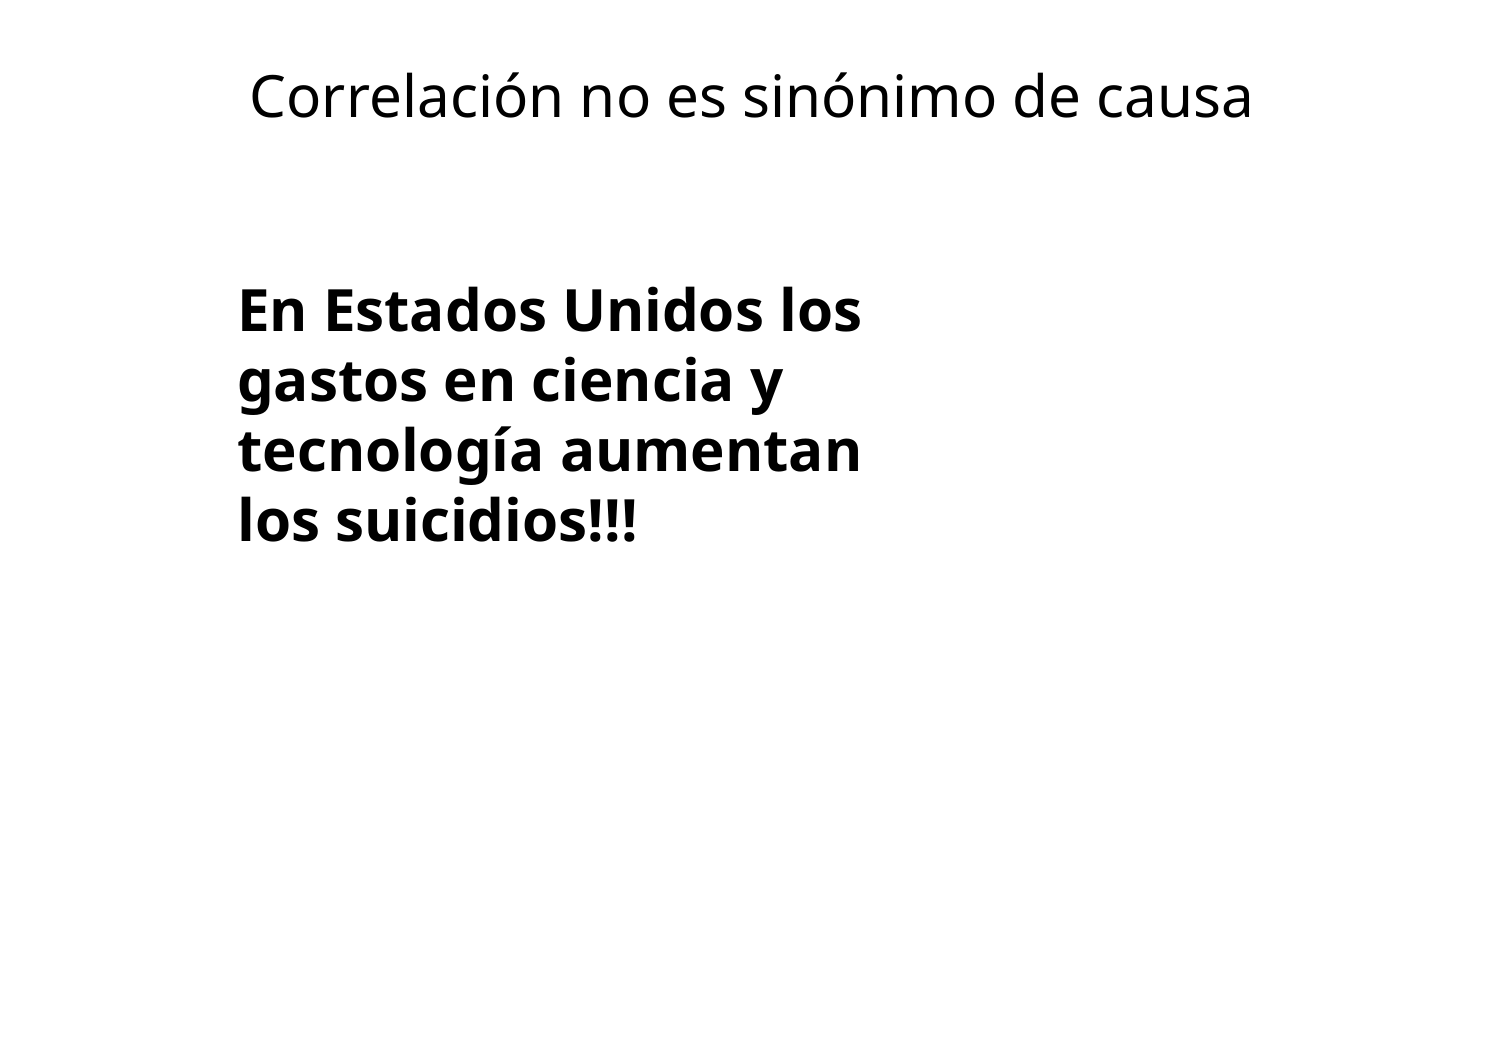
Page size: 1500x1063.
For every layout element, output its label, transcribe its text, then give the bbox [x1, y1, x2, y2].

text_box Correlación no es sinónimo de causa [235, 51, 1269, 138]
text_box En Estados Unidos los gastos en ciencia y tecnología aumentan los suicidios!!! [222, 265, 950, 562]
